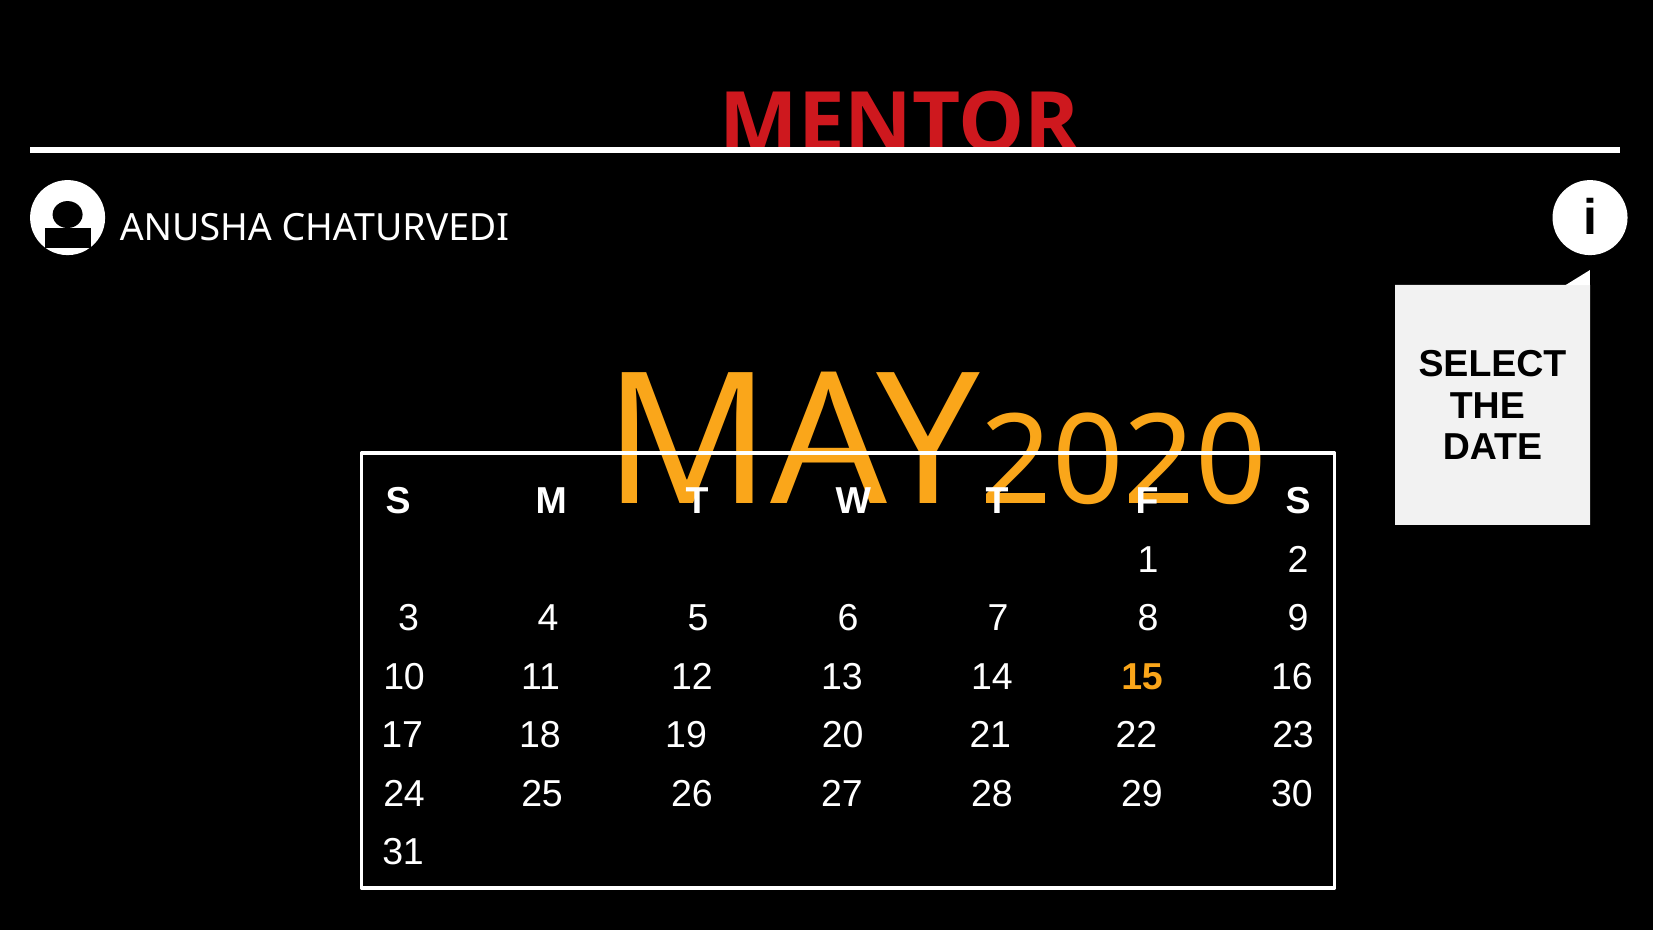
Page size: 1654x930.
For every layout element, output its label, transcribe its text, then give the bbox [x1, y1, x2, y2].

text_box S M T W T F S [370, 472, 1326, 530]
text_box 3 4 5 6 7 8 9 [372, 589, 1324, 647]
text_box 31 [367, 823, 439, 881]
text_box 17 18 19 20 21 22 23 [366, 706, 1330, 764]
text_box [1565, 270, 1590, 286]
text_box SELECT THE DATE [1395, 284, 1591, 526]
text_box i [1552, 180, 1628, 256]
text_box ANUSHA CHATURVEDI [105, 193, 394, 246]
text_box MENTOR [705, 55, 948, 147]
text_box 24 25 26 27 28 29 30 [368, 765, 1328, 822]
text_box MAY2020 [589, 455, 1064, 472]
text_box 10 11 12 13 14 15 16 [368, 648, 1328, 705]
text_box MAY2020 [589, 300, 1064, 451]
text_box 1 2 [372, 531, 1324, 588]
text_box [30, 180, 106, 256]
